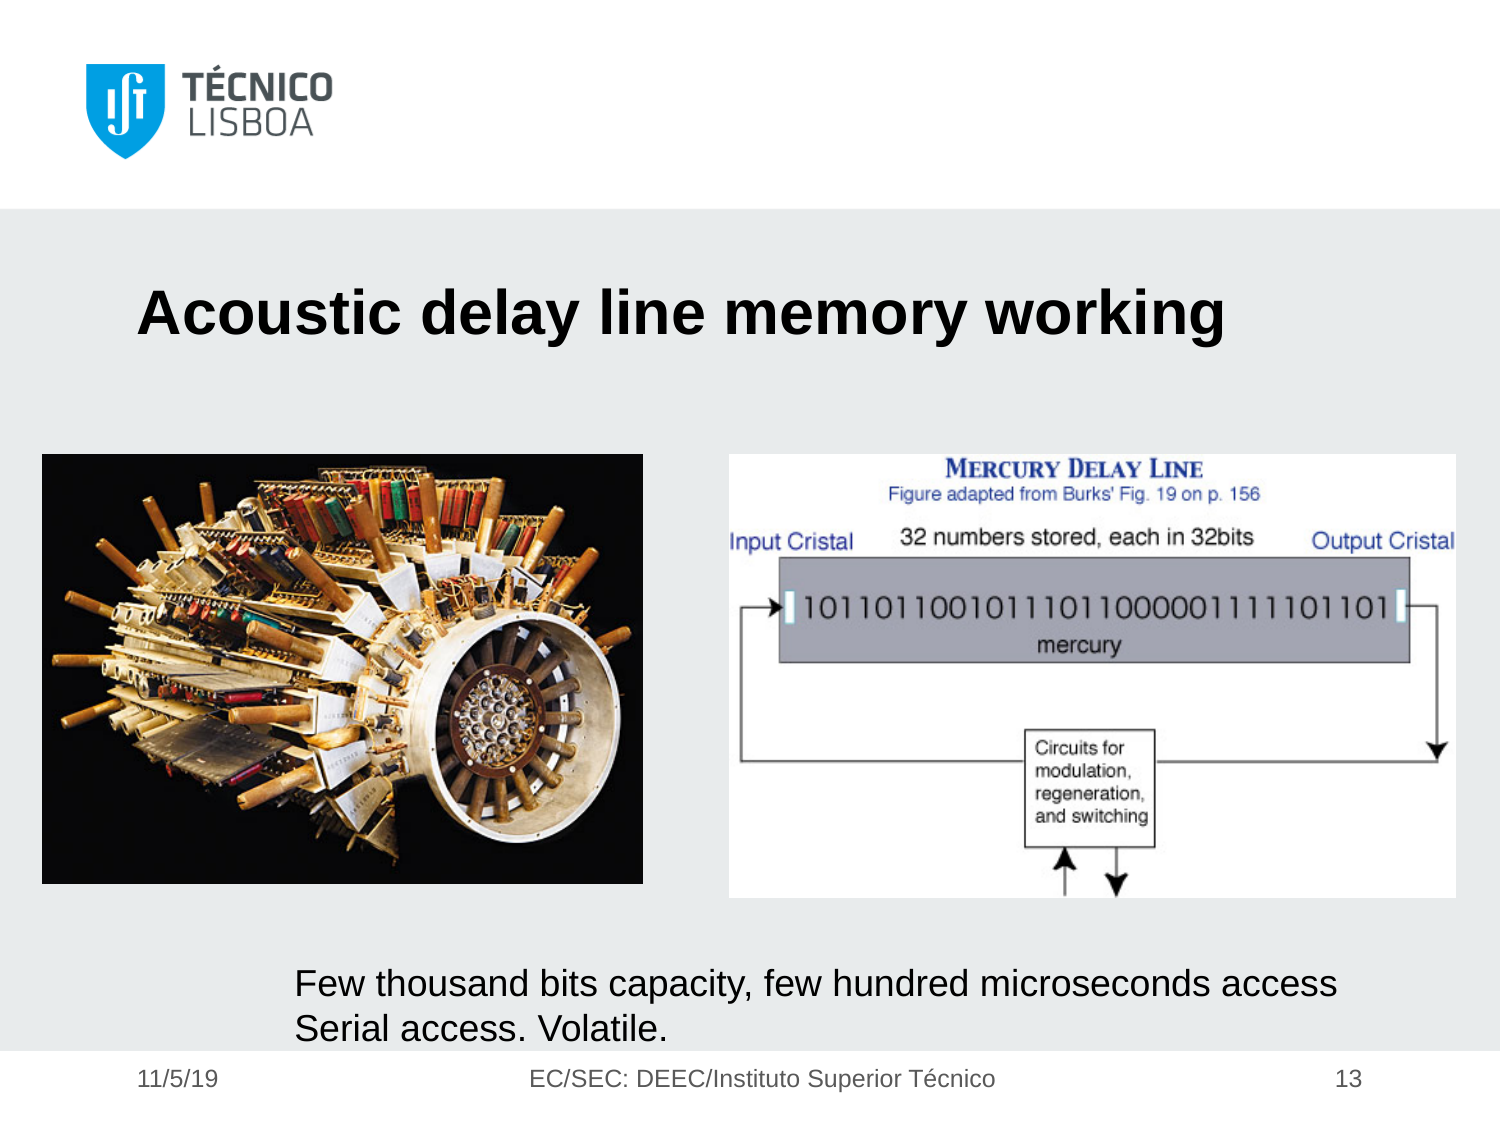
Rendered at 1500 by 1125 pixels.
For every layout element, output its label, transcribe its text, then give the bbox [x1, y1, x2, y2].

slide_number 11/5/19 [121, 1052, 425, 1103]
footer EC/SEC: DEEC/Instituto Superior Técnico [512, 1056, 1021, 1103]
title Acoustic delay line memory working [121, 237, 1378, 381]
text_box Few thousand bits capacity, few hundred microseconds access Serial access. Volatile. [279, 951, 1353, 1056]
picture [0, 0, 1500, 1125]
slide_number <number> [1077, 1052, 1378, 1103]
